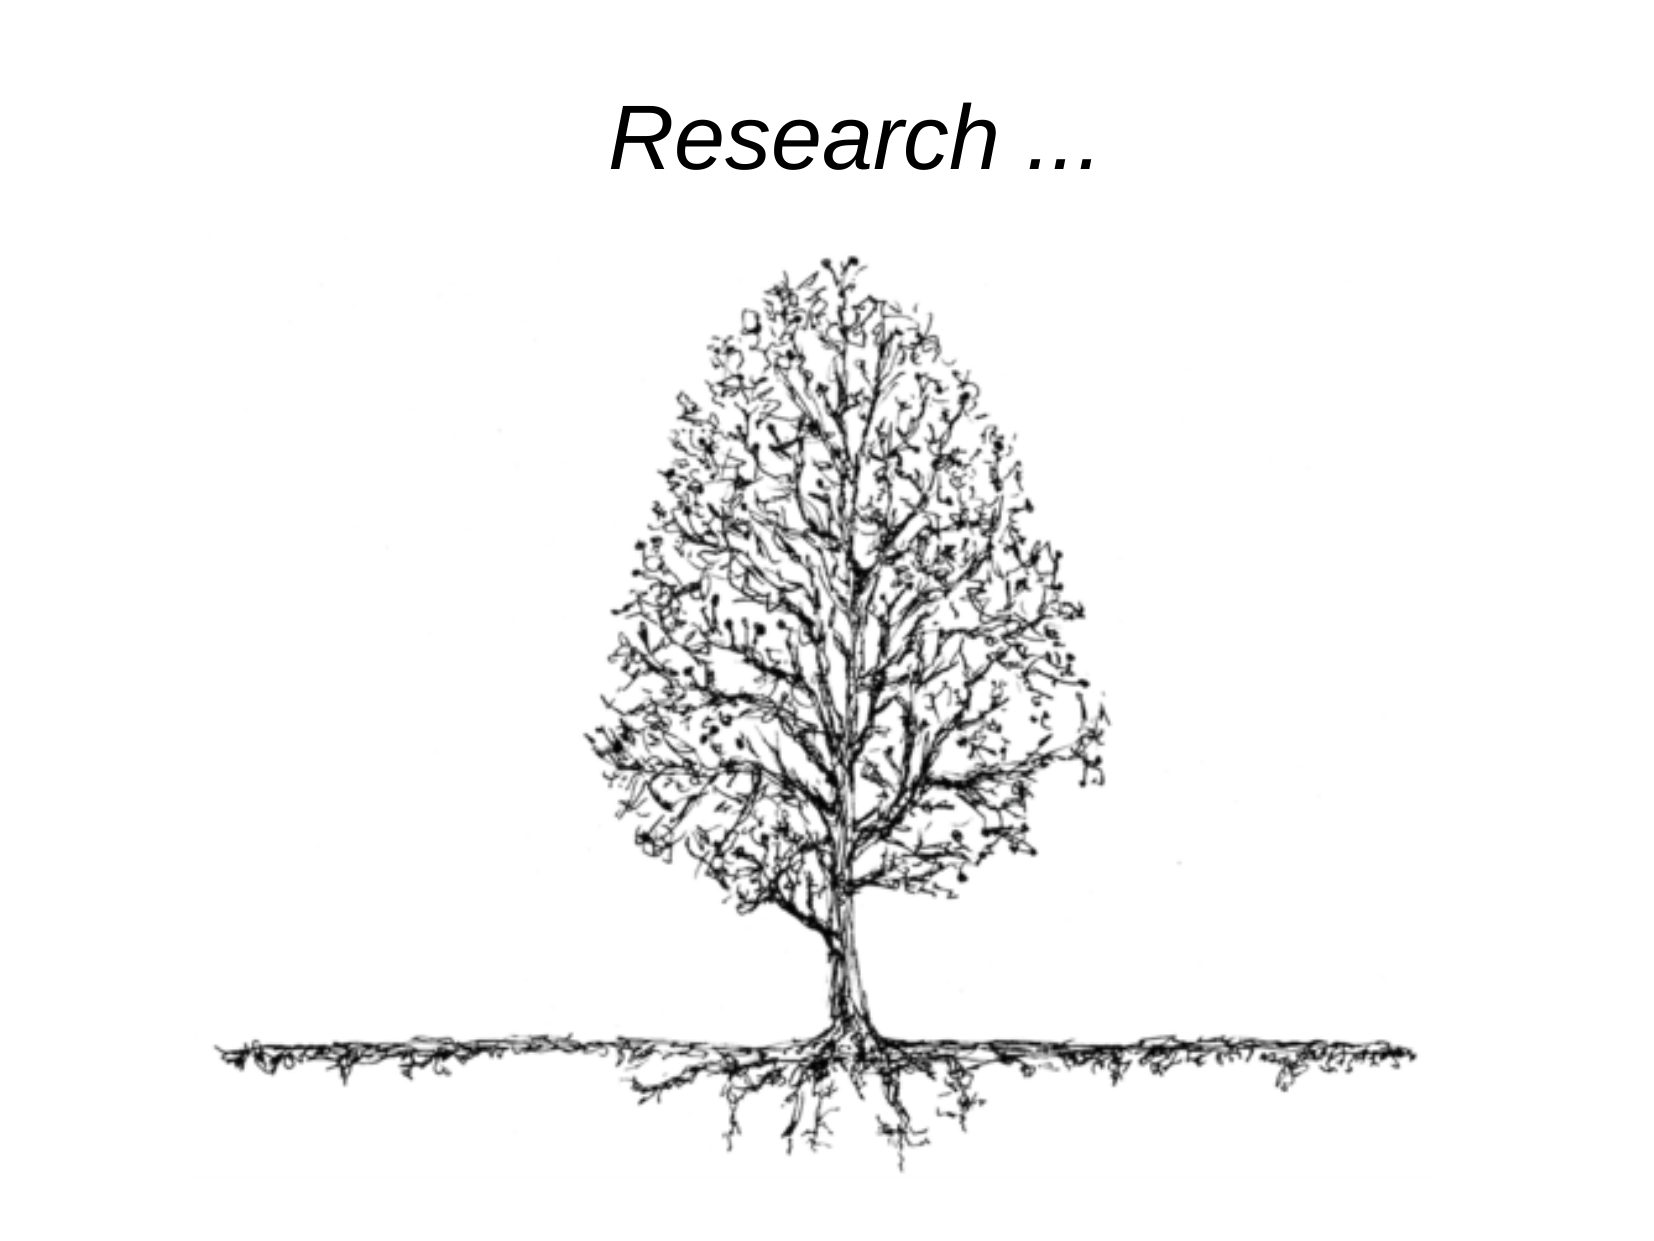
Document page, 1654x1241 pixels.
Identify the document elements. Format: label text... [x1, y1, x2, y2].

picture [193, 232, 1430, 1179]
title Research ... [229, 60, 1483, 216]
